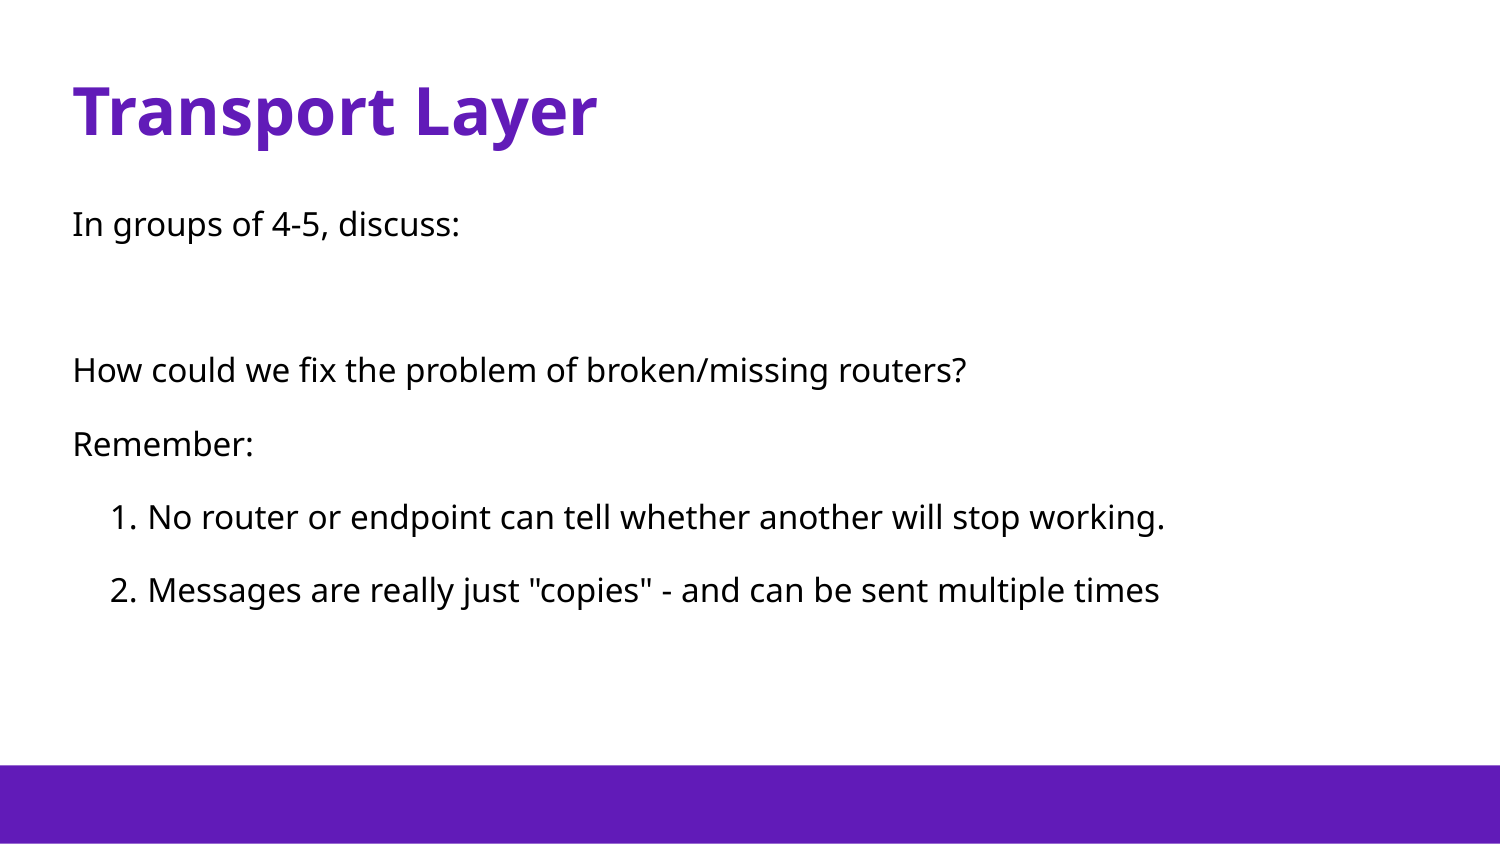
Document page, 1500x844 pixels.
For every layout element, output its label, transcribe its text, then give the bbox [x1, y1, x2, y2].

list In groups of 4-5, discuss: How could we fix the problem of broken/missing routers? Remember: No router or endpoint can tell whether another will stop working. Messages are really just "copies" - and can be sent multiple times [57, 188, 1273, 709]
title Transport Layer [57, 54, 1273, 164]
